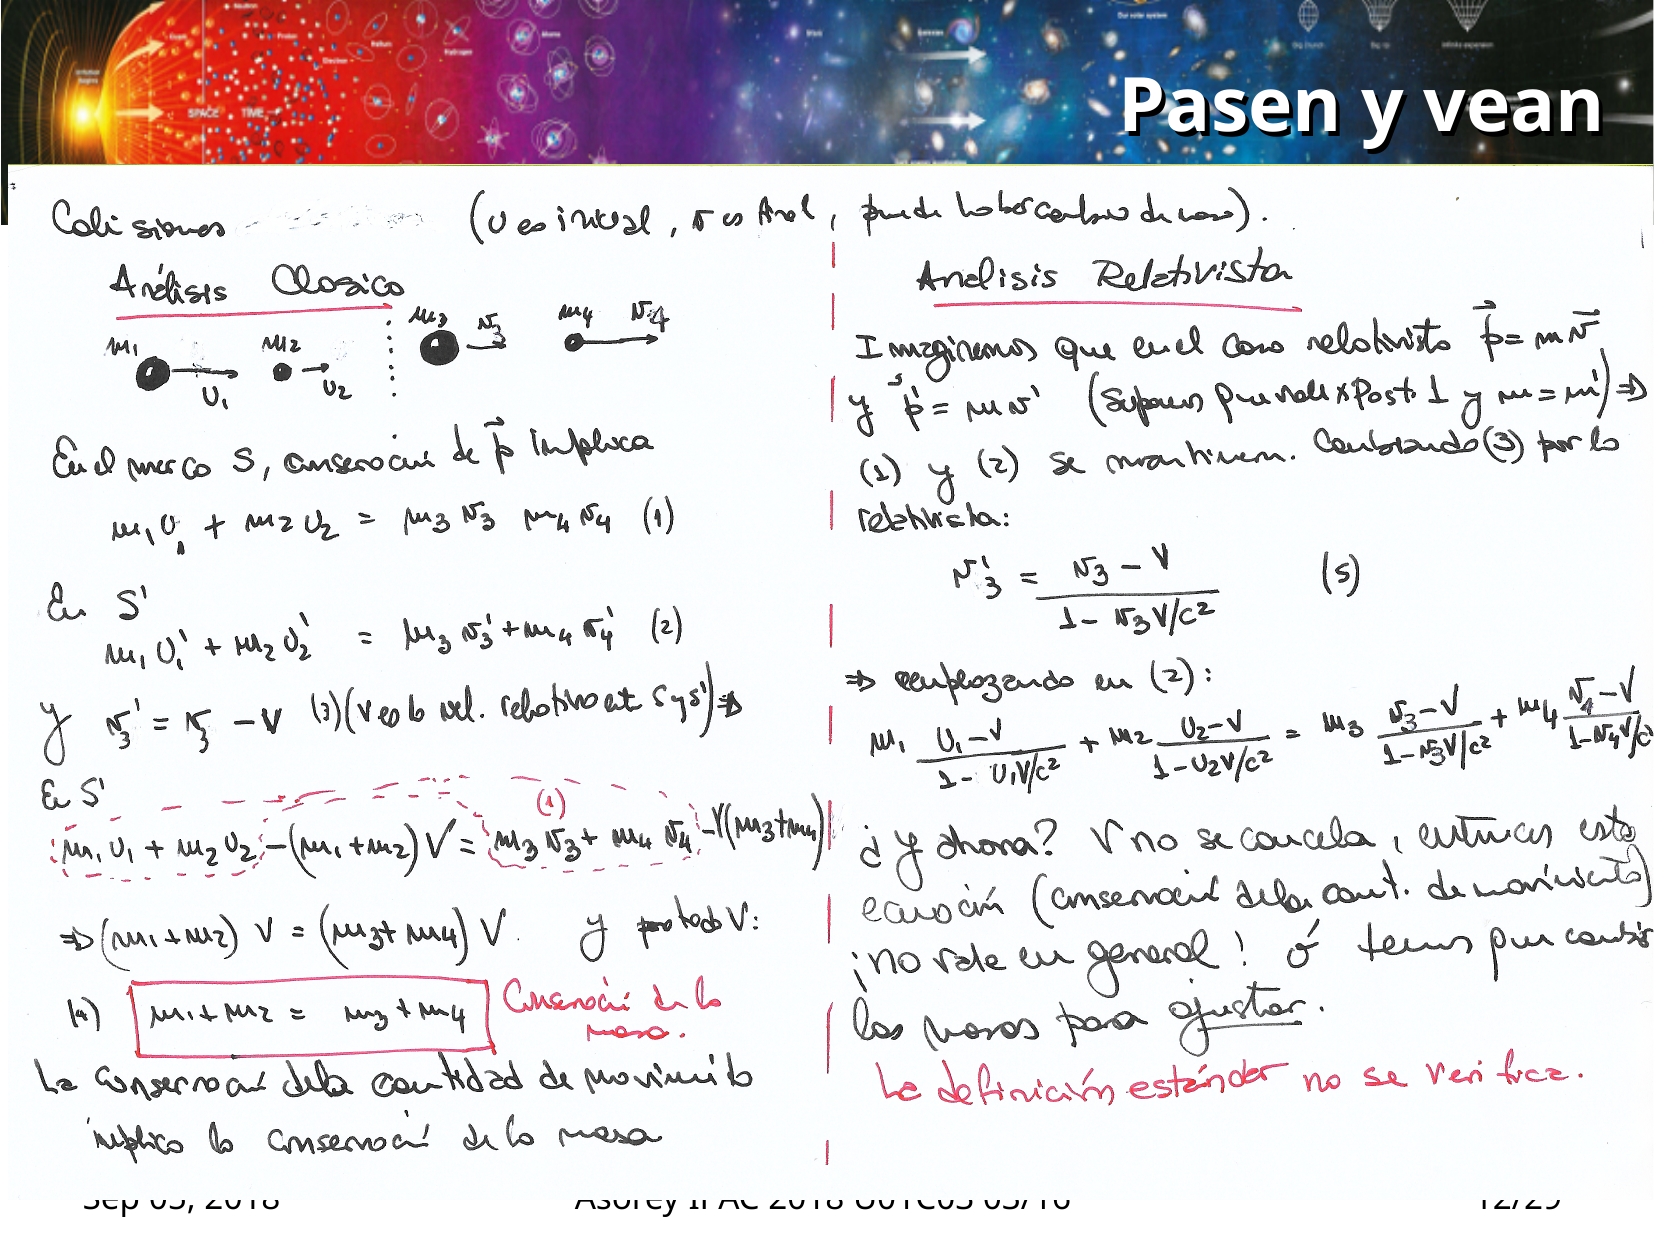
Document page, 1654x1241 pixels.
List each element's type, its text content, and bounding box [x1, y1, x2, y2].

picture [1, 0, 1654, 1201]
title Pasen y vean [45, 15, 1606, 164]
